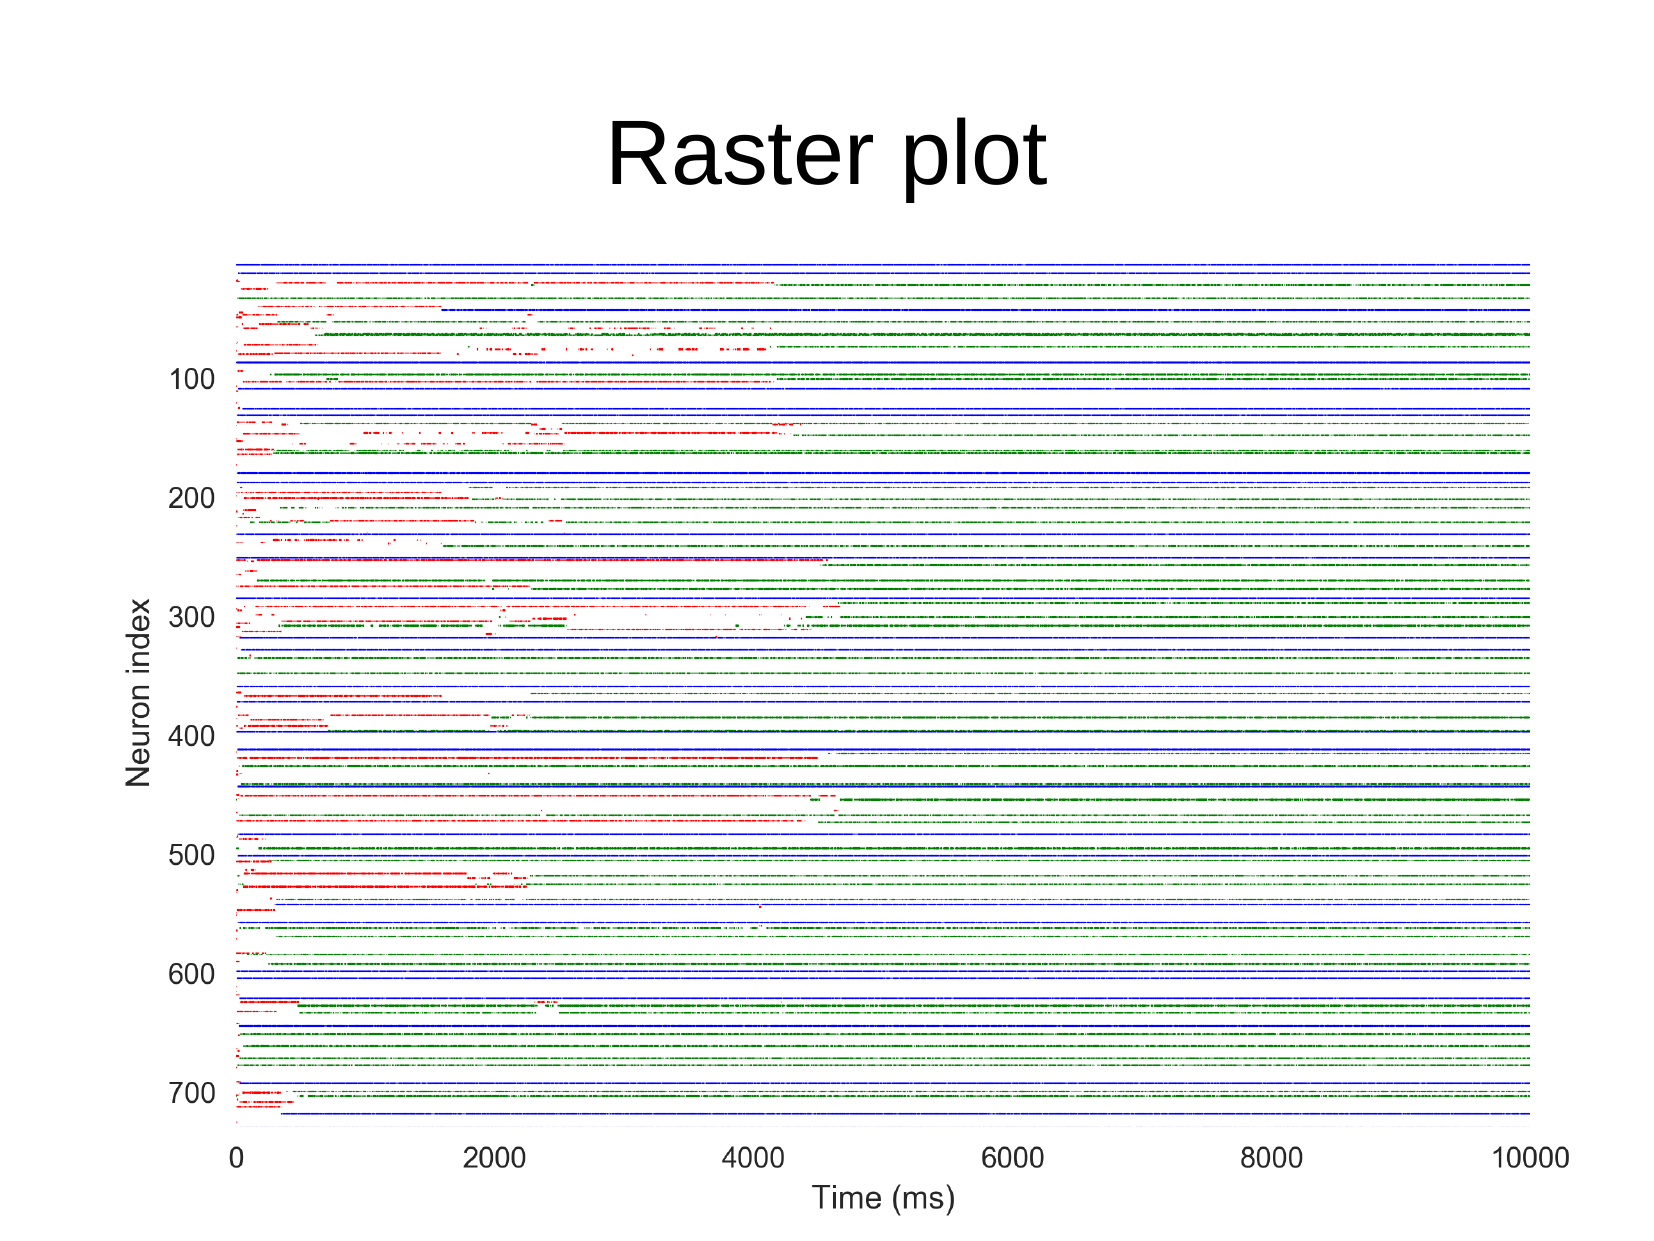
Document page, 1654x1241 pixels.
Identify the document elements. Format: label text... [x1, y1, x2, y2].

title Raster plot [82, 49, 1571, 257]
picture [105, 238, 1591, 1236]
